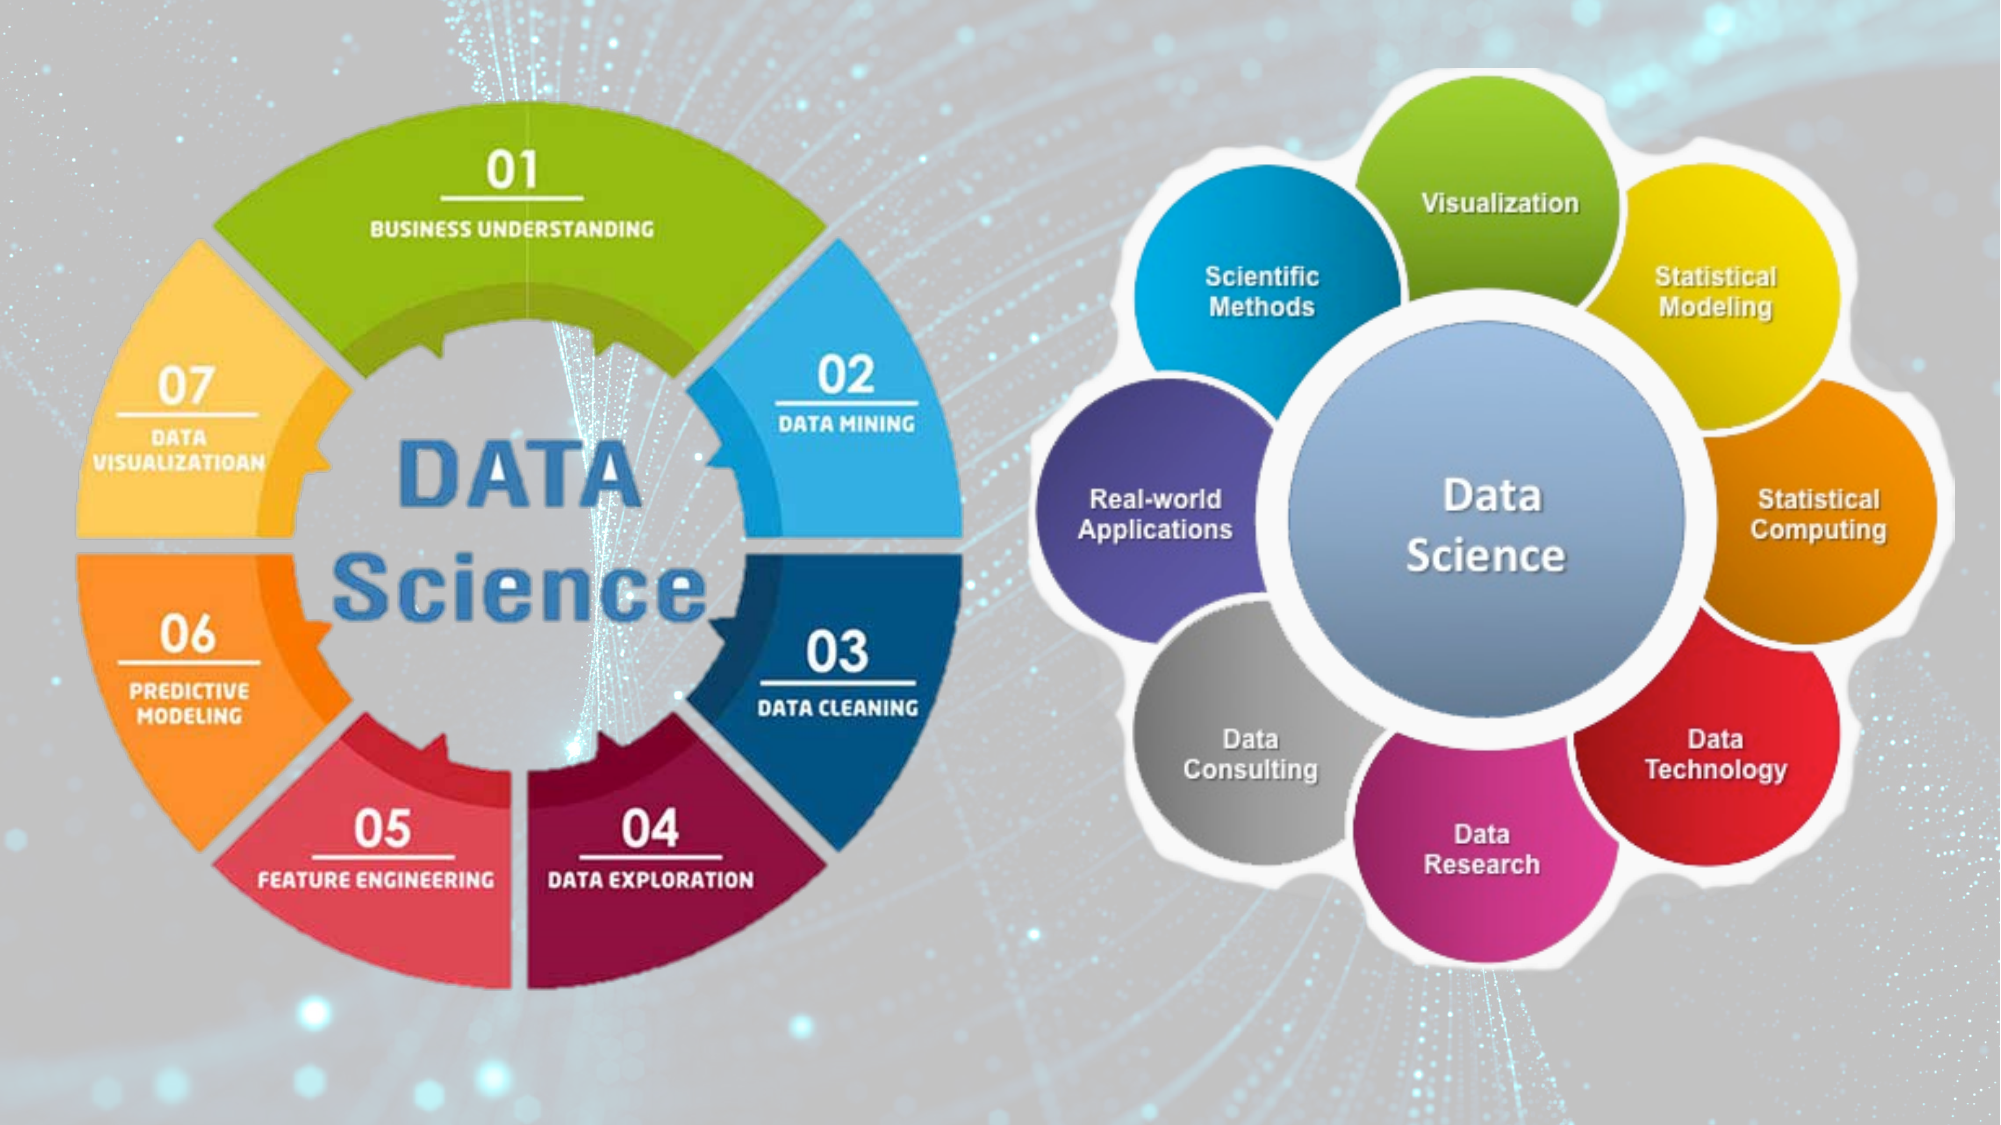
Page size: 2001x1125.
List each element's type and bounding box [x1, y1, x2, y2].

picture [52, 35, 999, 1012]
picture [1025, 68, 1955, 978]
